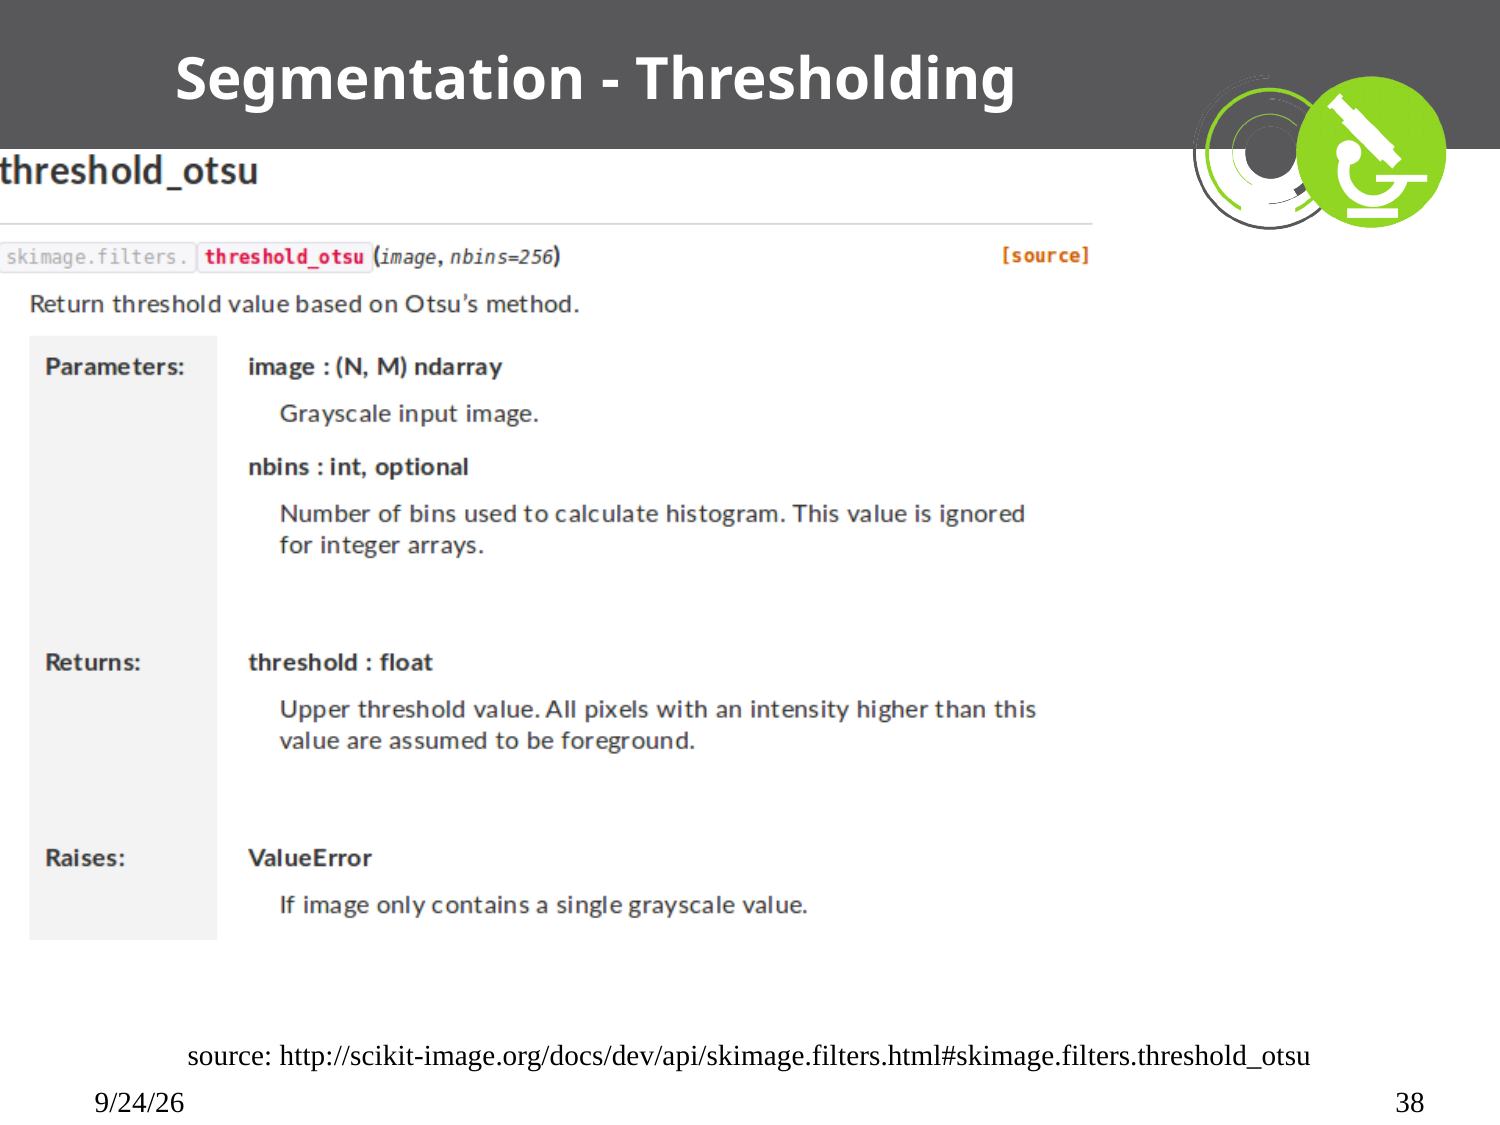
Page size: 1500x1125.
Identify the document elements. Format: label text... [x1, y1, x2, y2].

picture [0, 153, 1121, 940]
picture [1188, 69, 1453, 236]
title Segmentation - Thresholding [0, 0, 1193, 154]
